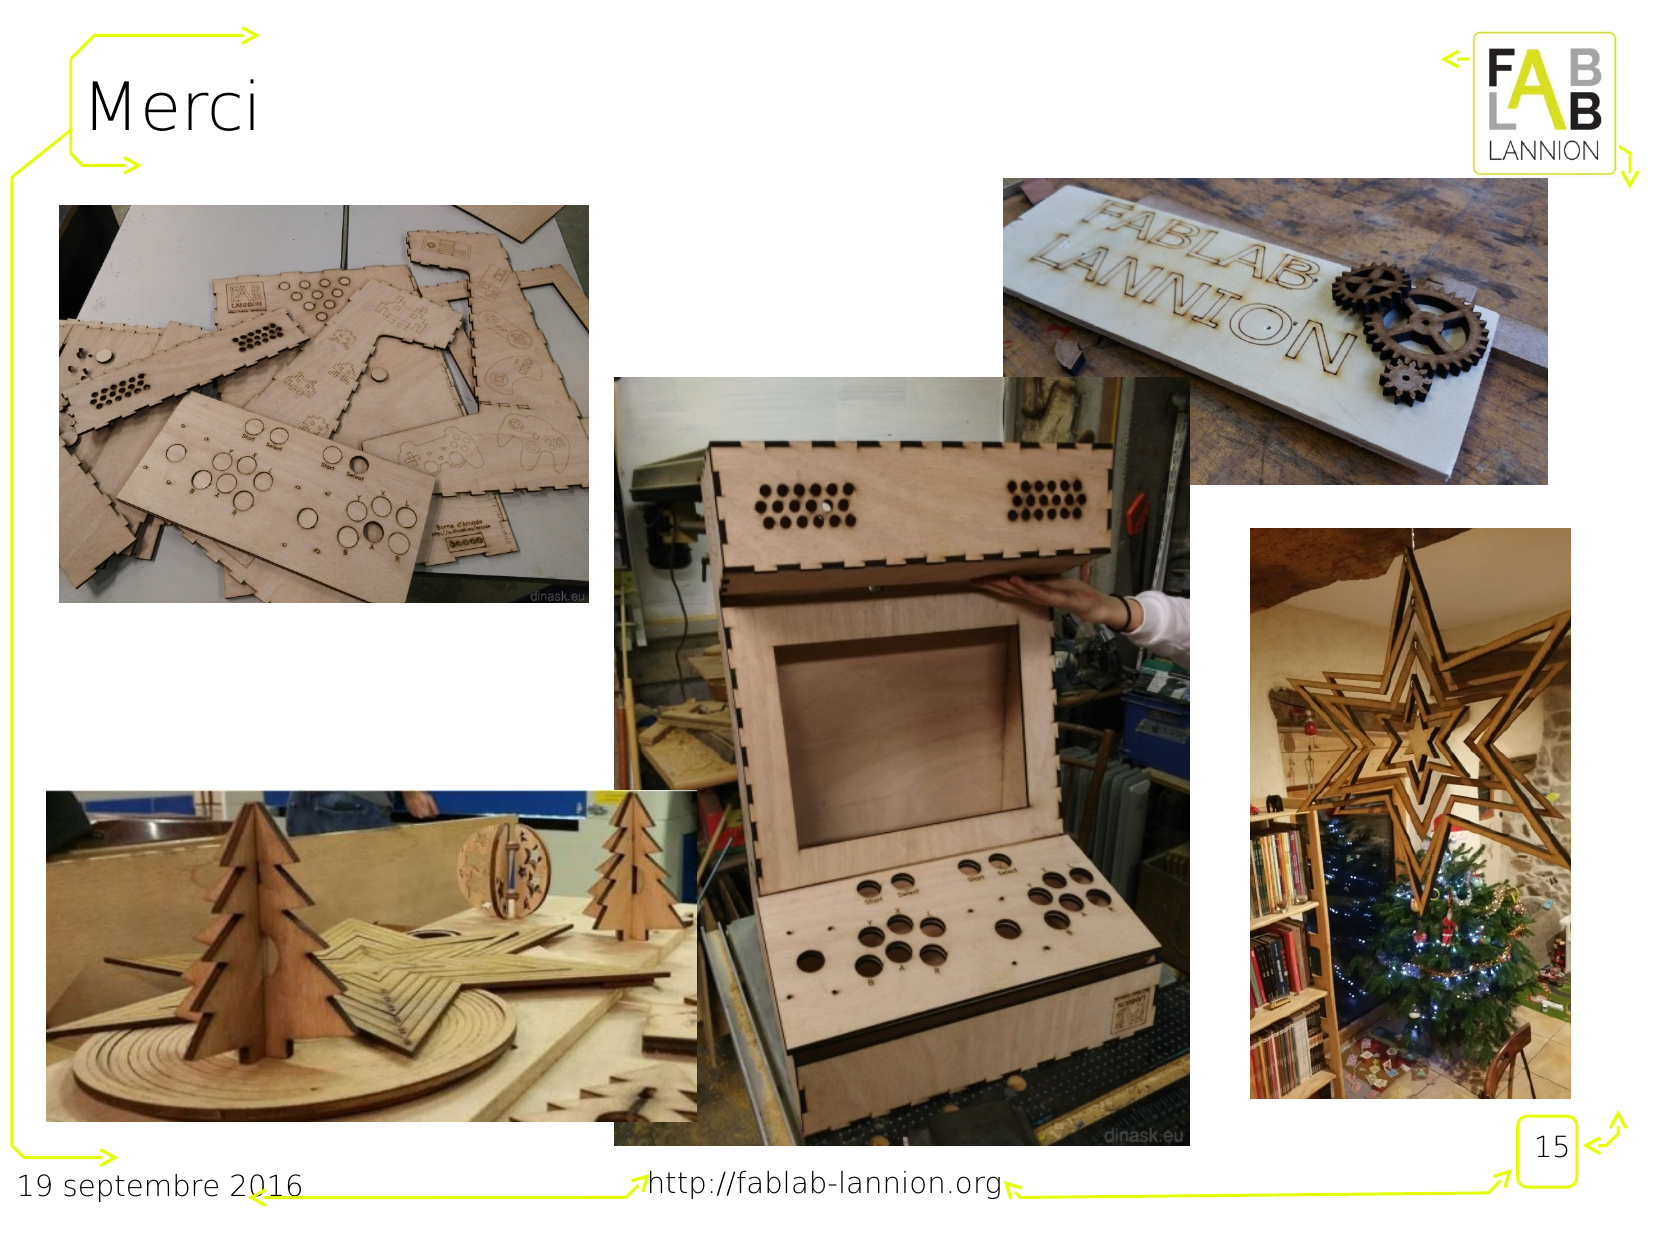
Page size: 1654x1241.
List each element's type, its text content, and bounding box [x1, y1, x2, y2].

picture [1250, 528, 1571, 1099]
title Merci [82, 49, 1441, 166]
picture [59, 205, 589, 603]
picture [46, 29, 1619, 1146]
